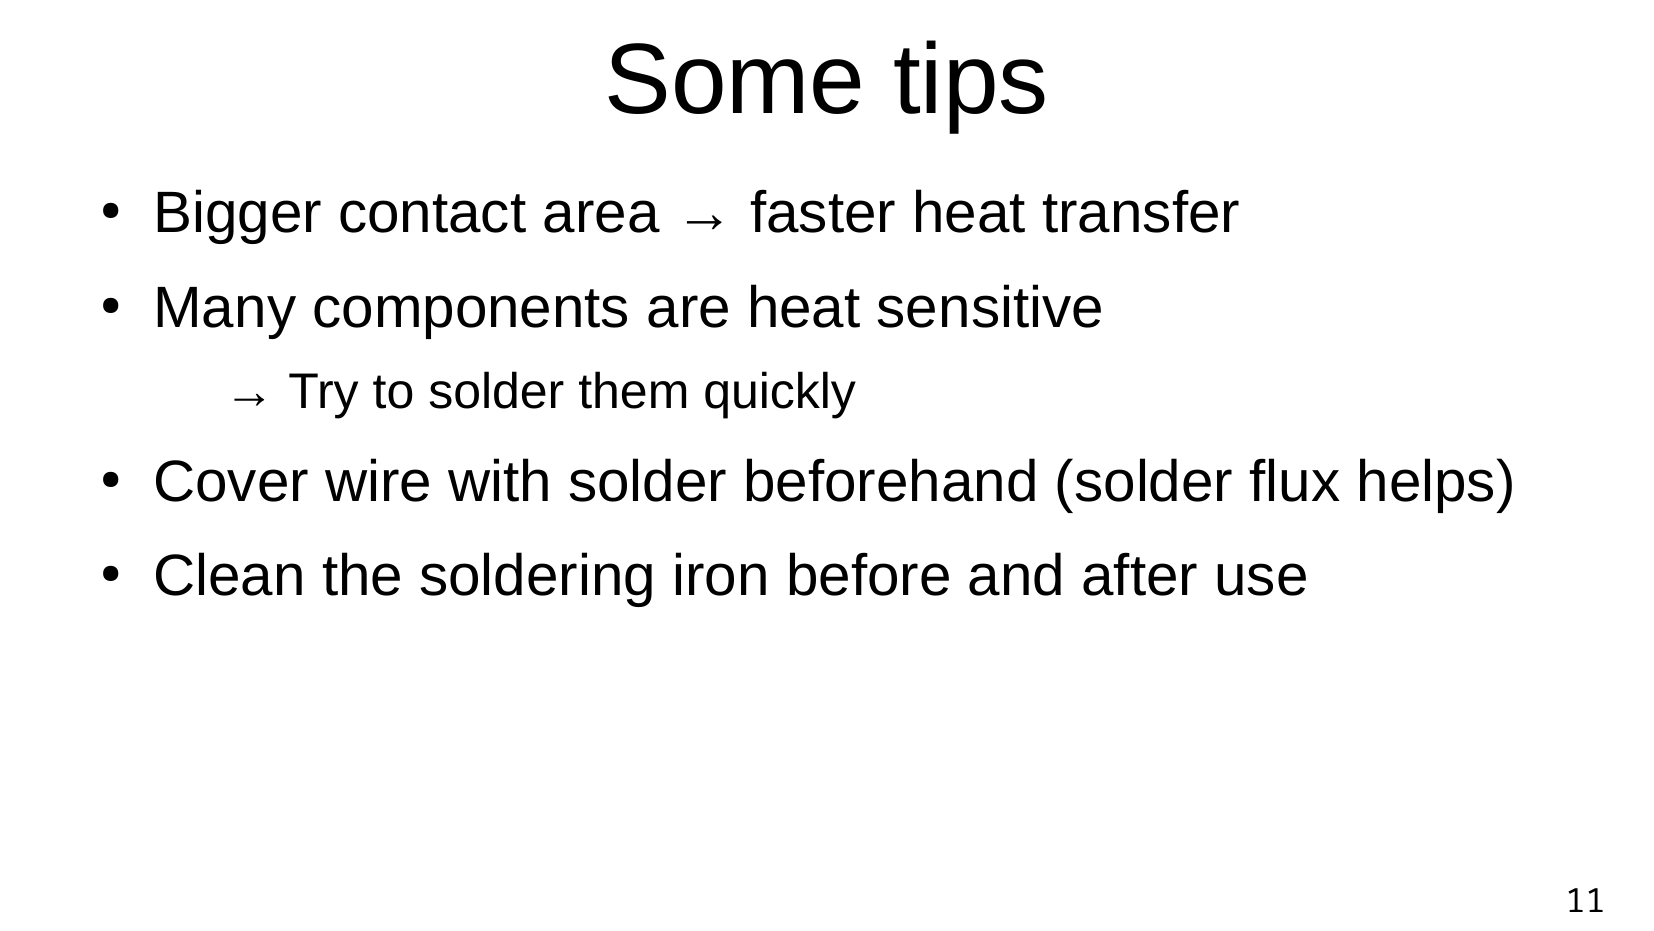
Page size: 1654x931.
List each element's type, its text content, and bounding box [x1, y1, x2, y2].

title Some tips [82, 1, 1571, 157]
list Bigger contact area → faster heat transfer Many components are heat sensitive → Try to solder them quickly Cover wire with solder beforehand (solder flux helps) Clean the soldering iron before and after use [82, 180, 1571, 811]
